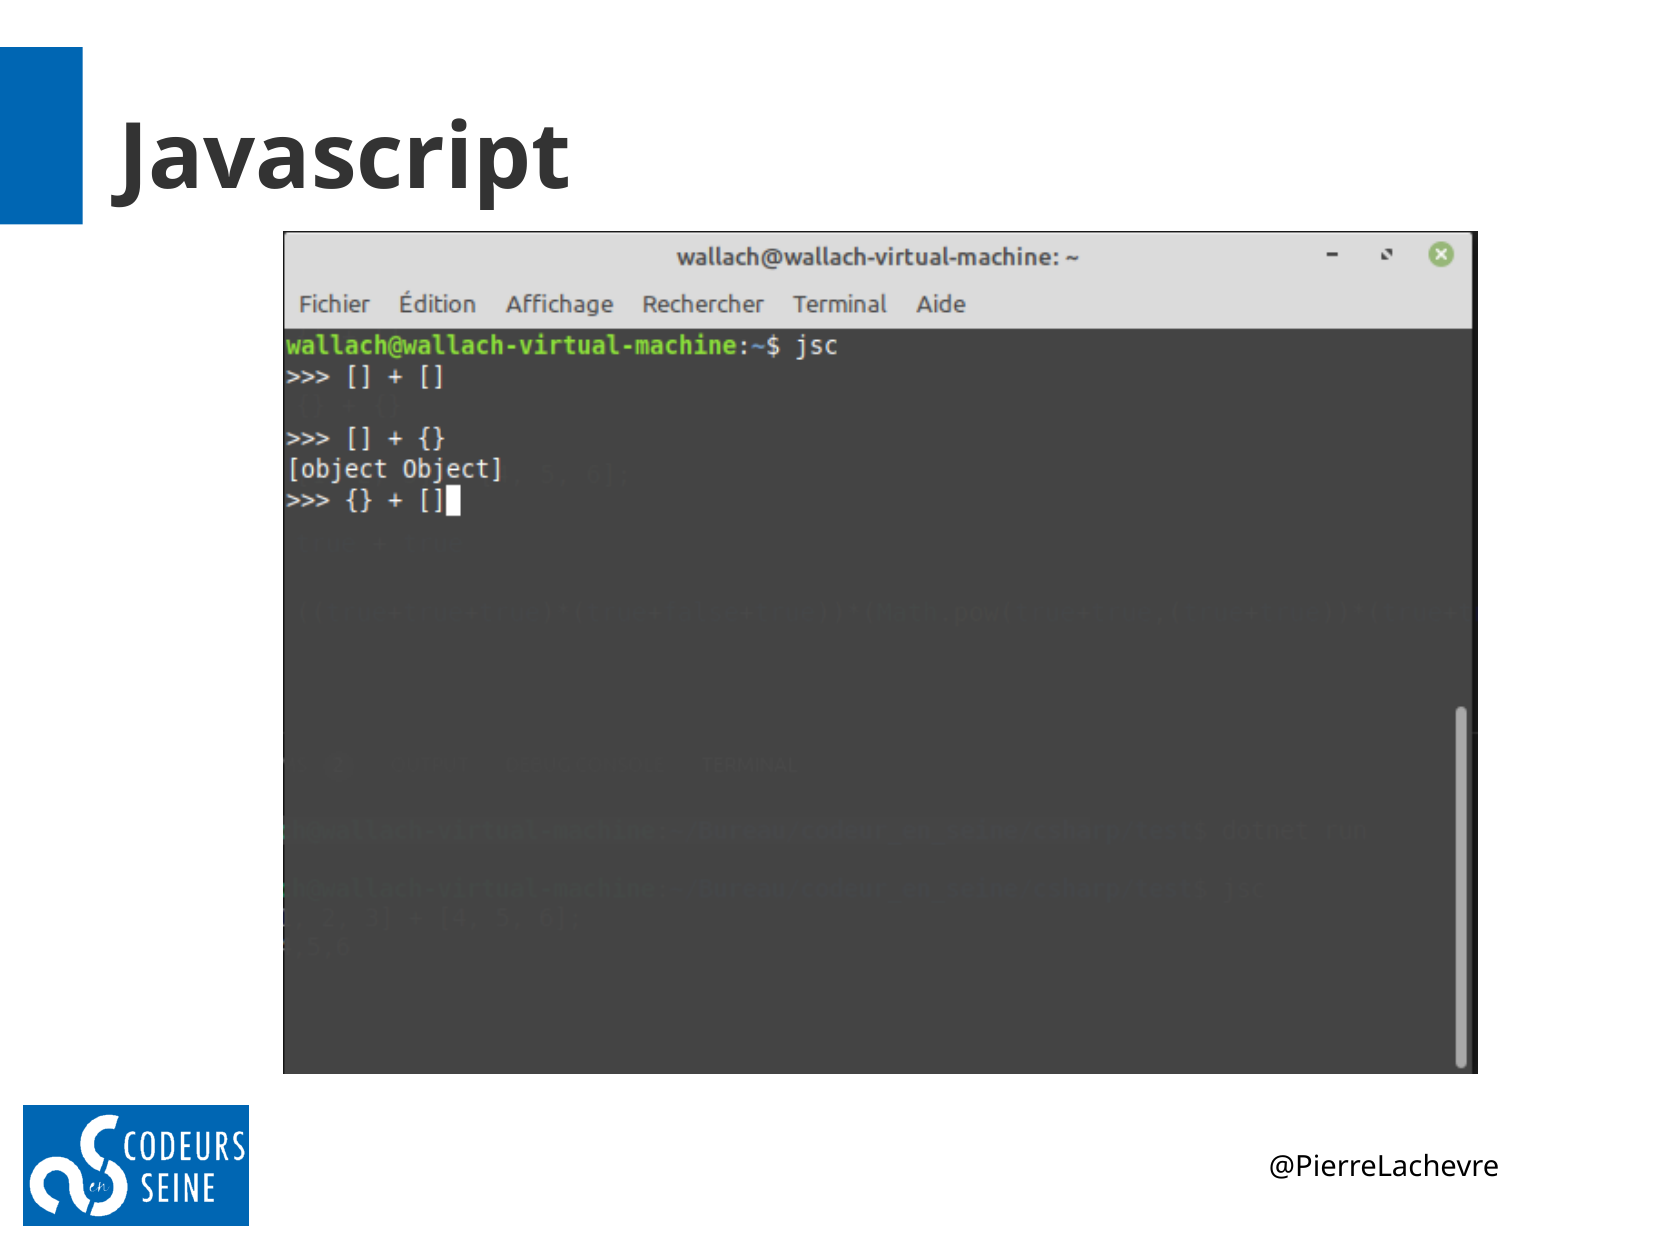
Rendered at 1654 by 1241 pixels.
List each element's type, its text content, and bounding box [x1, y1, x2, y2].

picture [283, 231, 1478, 1074]
picture [23, 1105, 249, 1226]
title Javascript [118, 49, 1571, 257]
